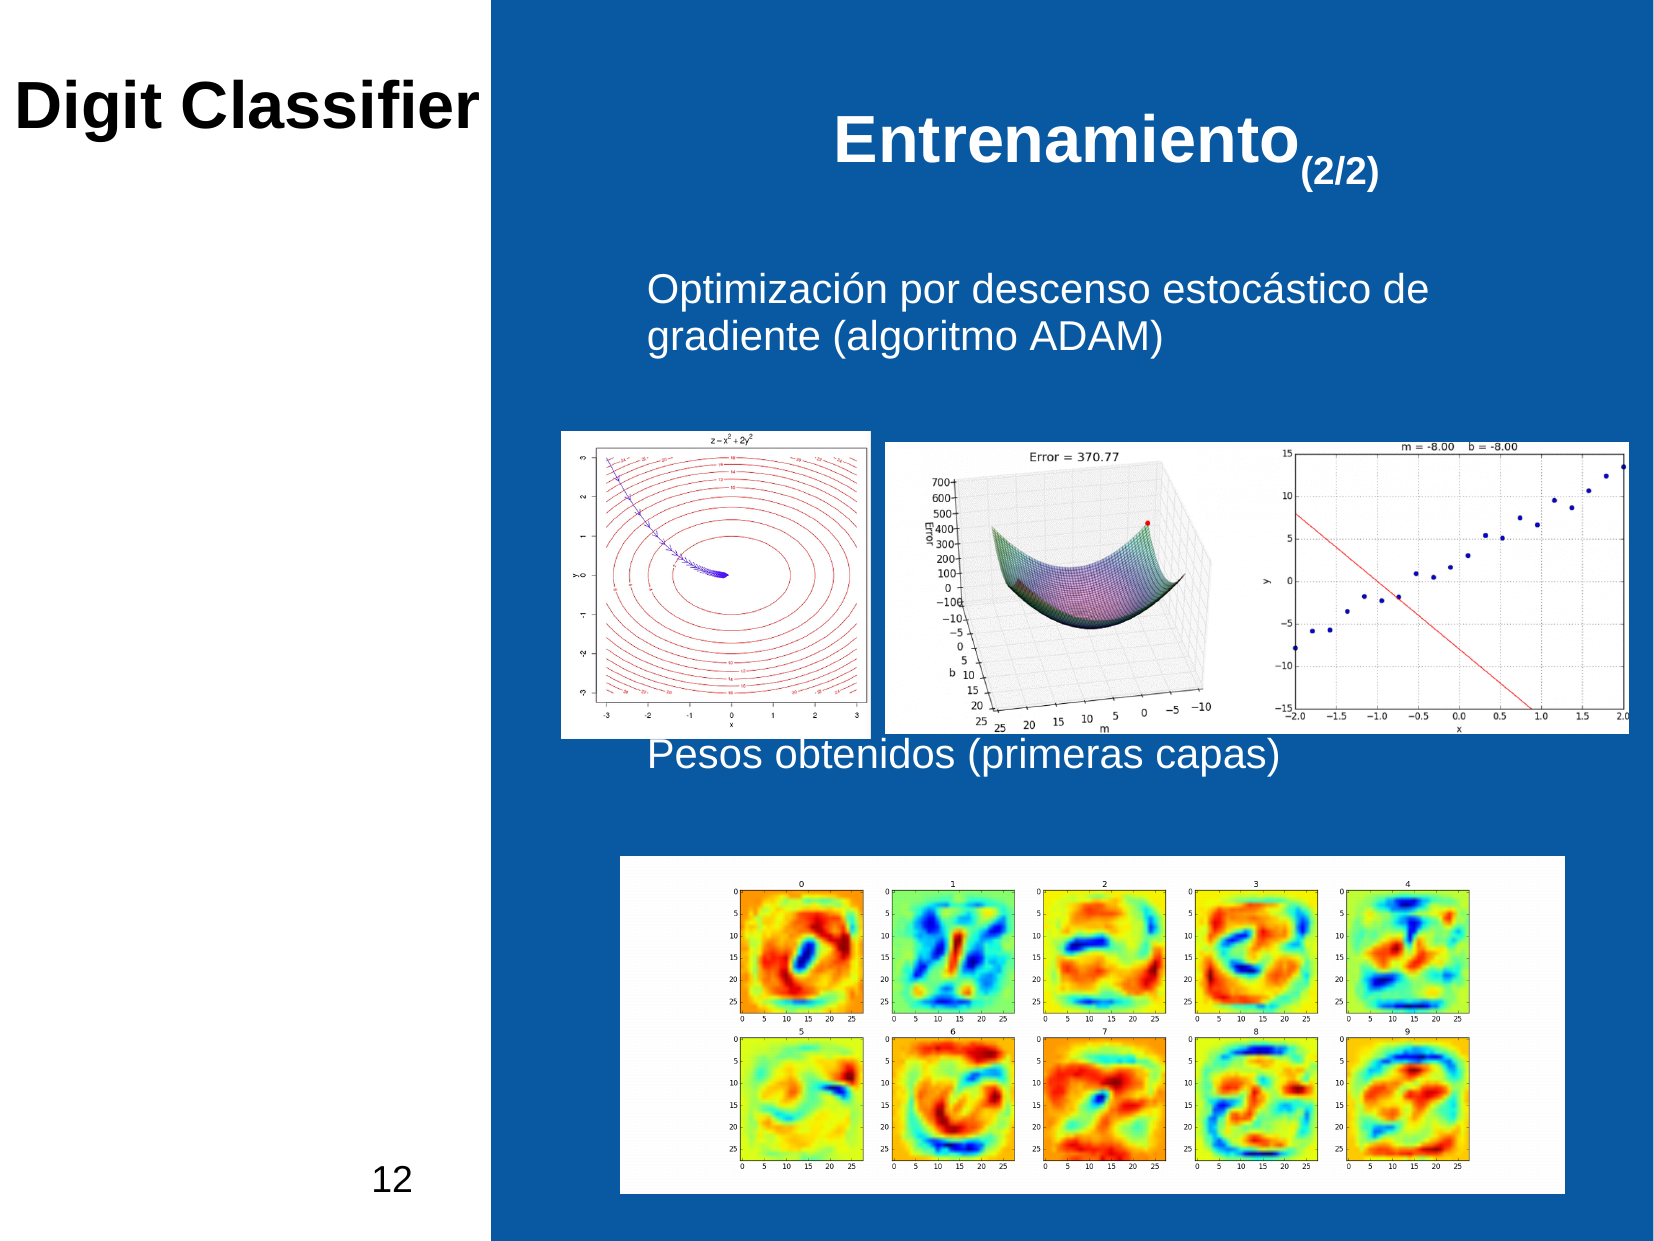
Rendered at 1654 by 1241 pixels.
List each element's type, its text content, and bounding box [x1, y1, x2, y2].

title Entrenamiento(2/2) [748, 52, 1465, 243]
list Optimización por descenso estocástico de gradiente (algoritmo ADAM) Pesos obtenidos (primeras capas) [590, 265, 1595, 1074]
title Digit Classifier [11, 30, 485, 180]
picture [491, 0, 1654, 1241]
